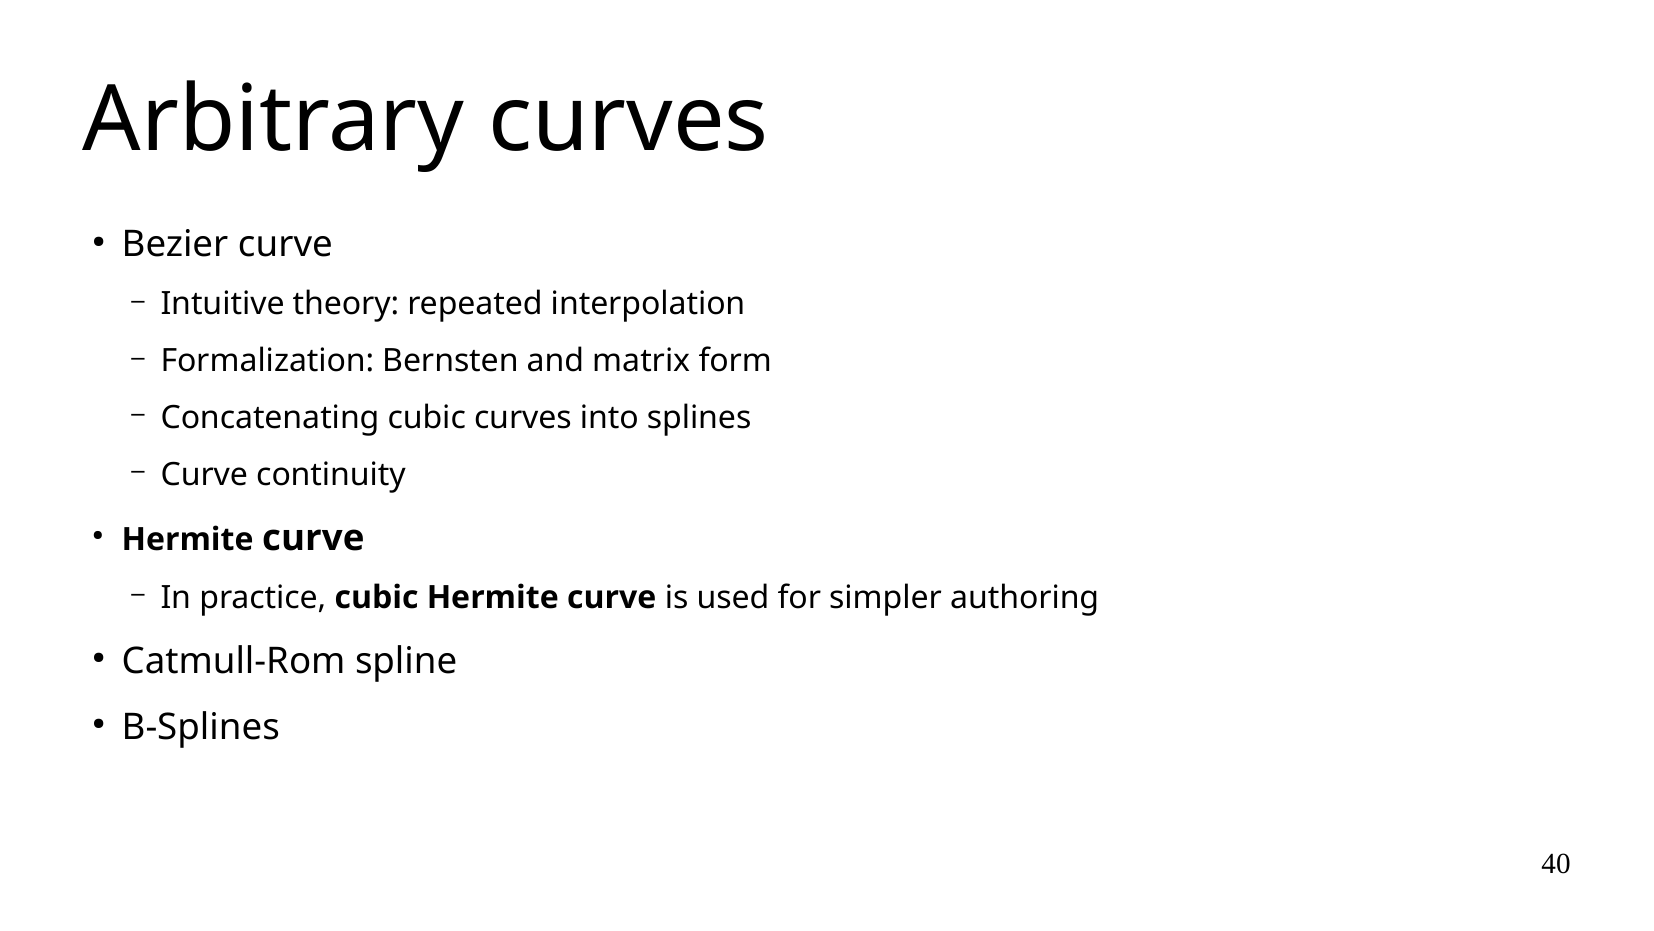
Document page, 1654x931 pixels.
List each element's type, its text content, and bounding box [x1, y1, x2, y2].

title Arbitrary curves [82, 37, 1571, 193]
list Bezier curve Intuitive theory: repeated interpolation Formalization: Bernsten and matrix form Concatenating cubic curves into splines Curve continuity Hermite curve In practice, cubic Hermite curve is used for simpler authoring Catmull-Rom spline B-Splines [82, 217, 1571, 758]
